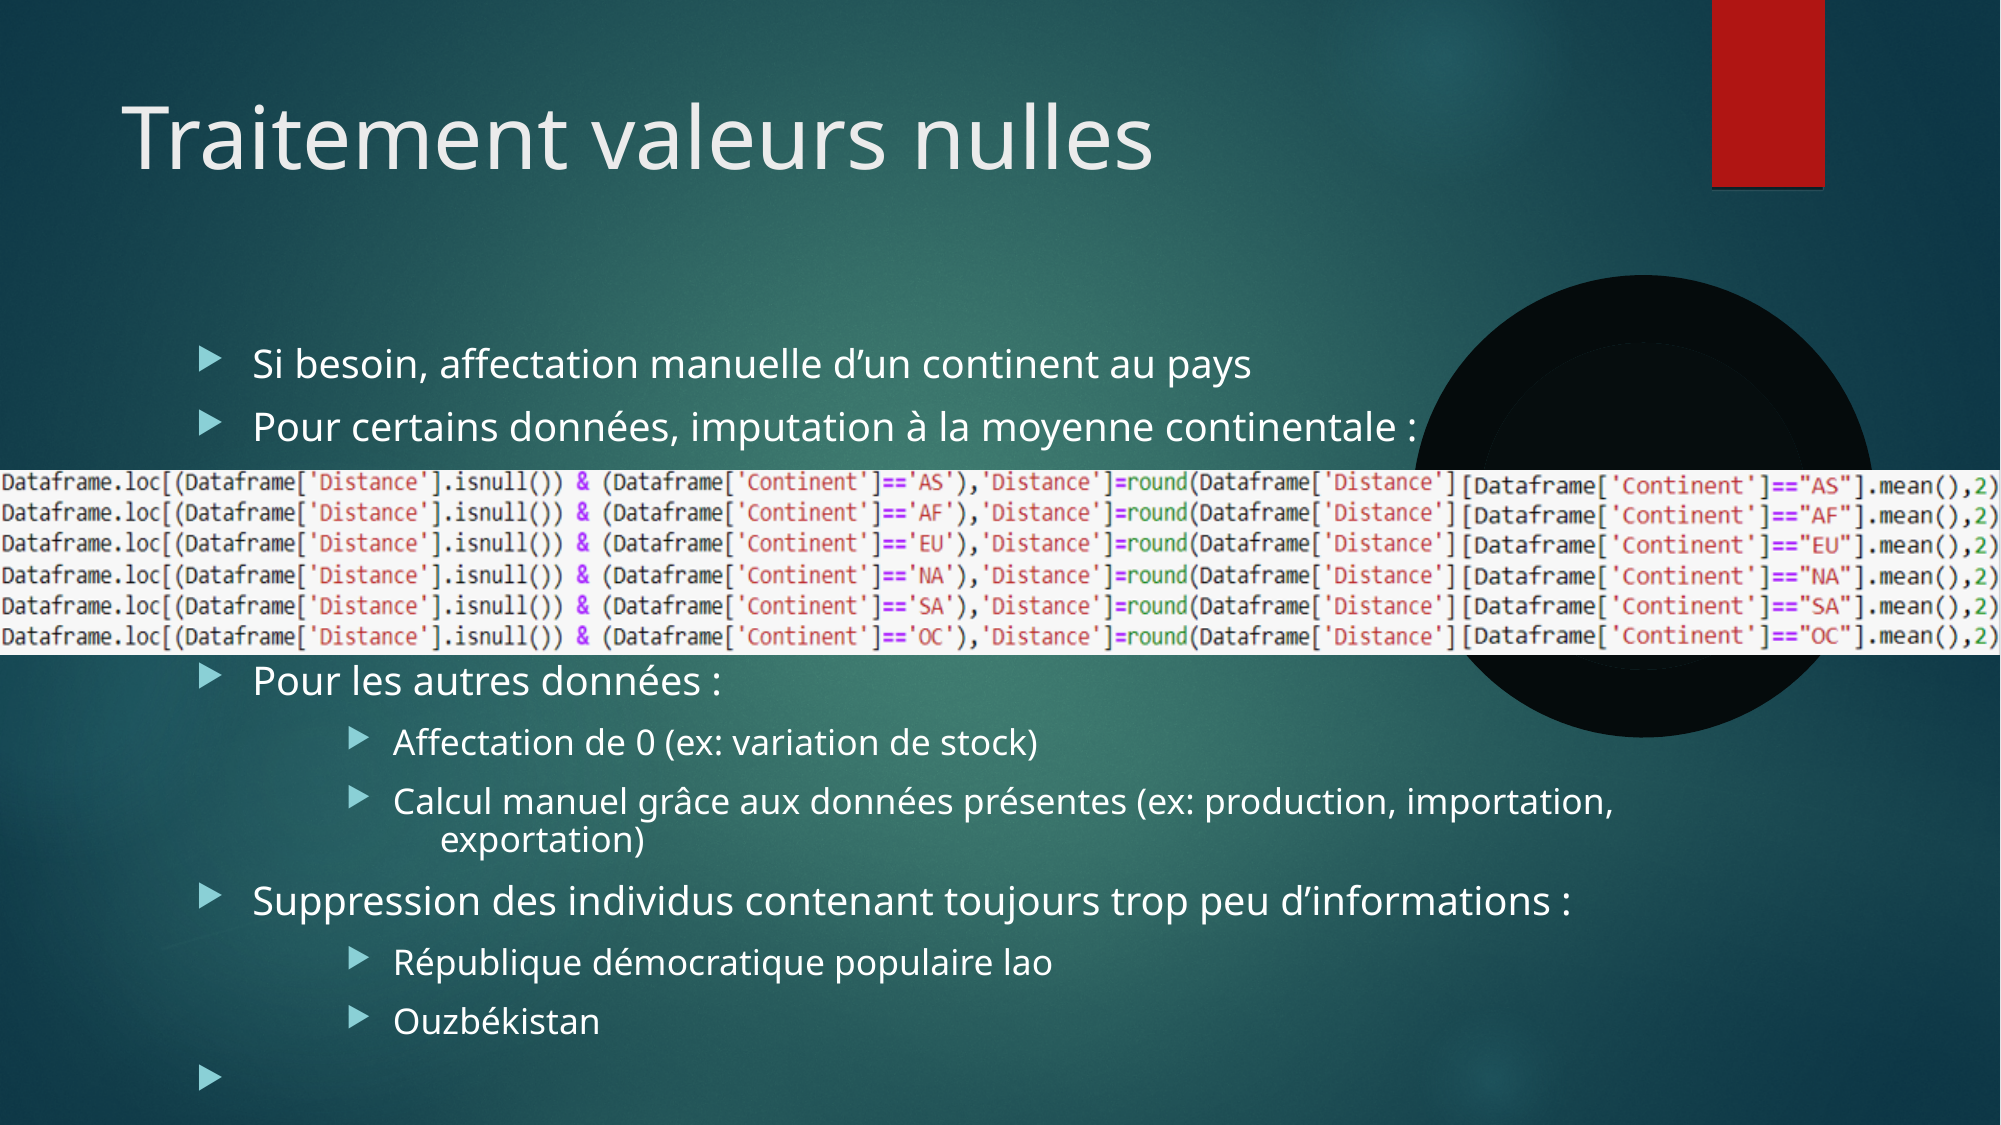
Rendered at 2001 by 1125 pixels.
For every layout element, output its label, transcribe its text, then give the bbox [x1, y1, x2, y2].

picture [0, 470, 2000, 655]
list Si besoin, affectation manuelle d’un continent au pays Pour certains données, imputation à la moyenne continentale : Pour les autres données : Affectation de 0 (ex: variation de stock) Calcul manuel grâce aux données présentes (ex: production, importation, exportation) Suppression des individus contenant toujours trop peu d’informations : République démocratique populaire lao Ouzbékistan [181, 336, 1743, 470]
title Traitement valeurs nulles [106, 74, 1649, 305]
list Si besoin, affectation manuelle d’un continent au pays Pour certains données, imputation à la moyenne continentale : Pour les autres données : Affectation de 0 (ex: variation de stock) Calcul manuel grâce aux données présentes (ex: production, importation, exportation) Suppression des individus contenant toujours trop peu d’informations : République démocratique populaire lao Ouzbékistan [181, 655, 1743, 1094]
